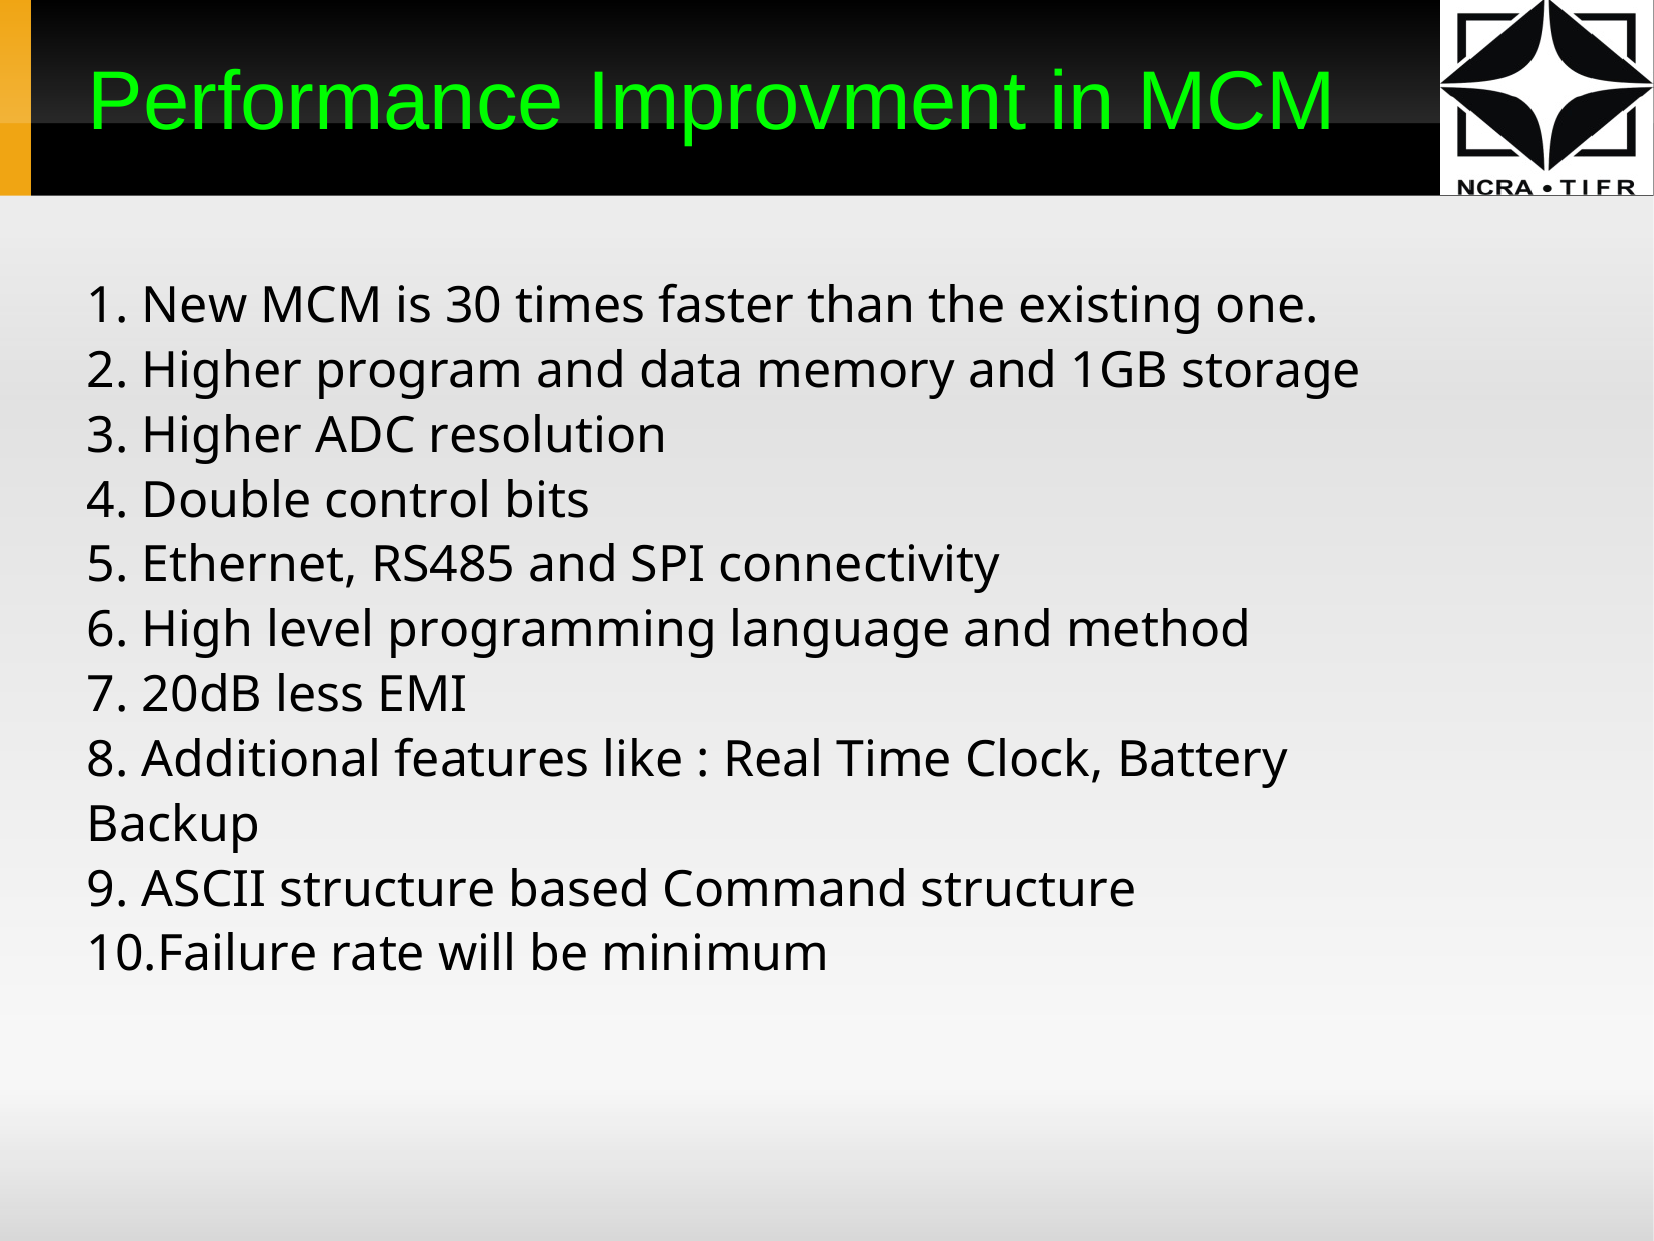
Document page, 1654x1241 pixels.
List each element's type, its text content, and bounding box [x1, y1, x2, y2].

picture [0, 0, 1654, 1241]
text_box Performance Improvment in MCM [0, 46, 1426, 155]
text_box 1. New MCM is 30 times faster than the existing one. 2. Higher program and data memory and 1GB storage 3. Higher ADC resolution 4. Double control bits 5. Ethernet, RS485 and SPI connectivity 6. High level programming language and method 7. 20dB less EMI 8. Additional features like : Real Time Clock, Battery Backup 9. ASCII structure based Command structure 10.Failure rate will be minimum [72, 195, 1550, 991]
